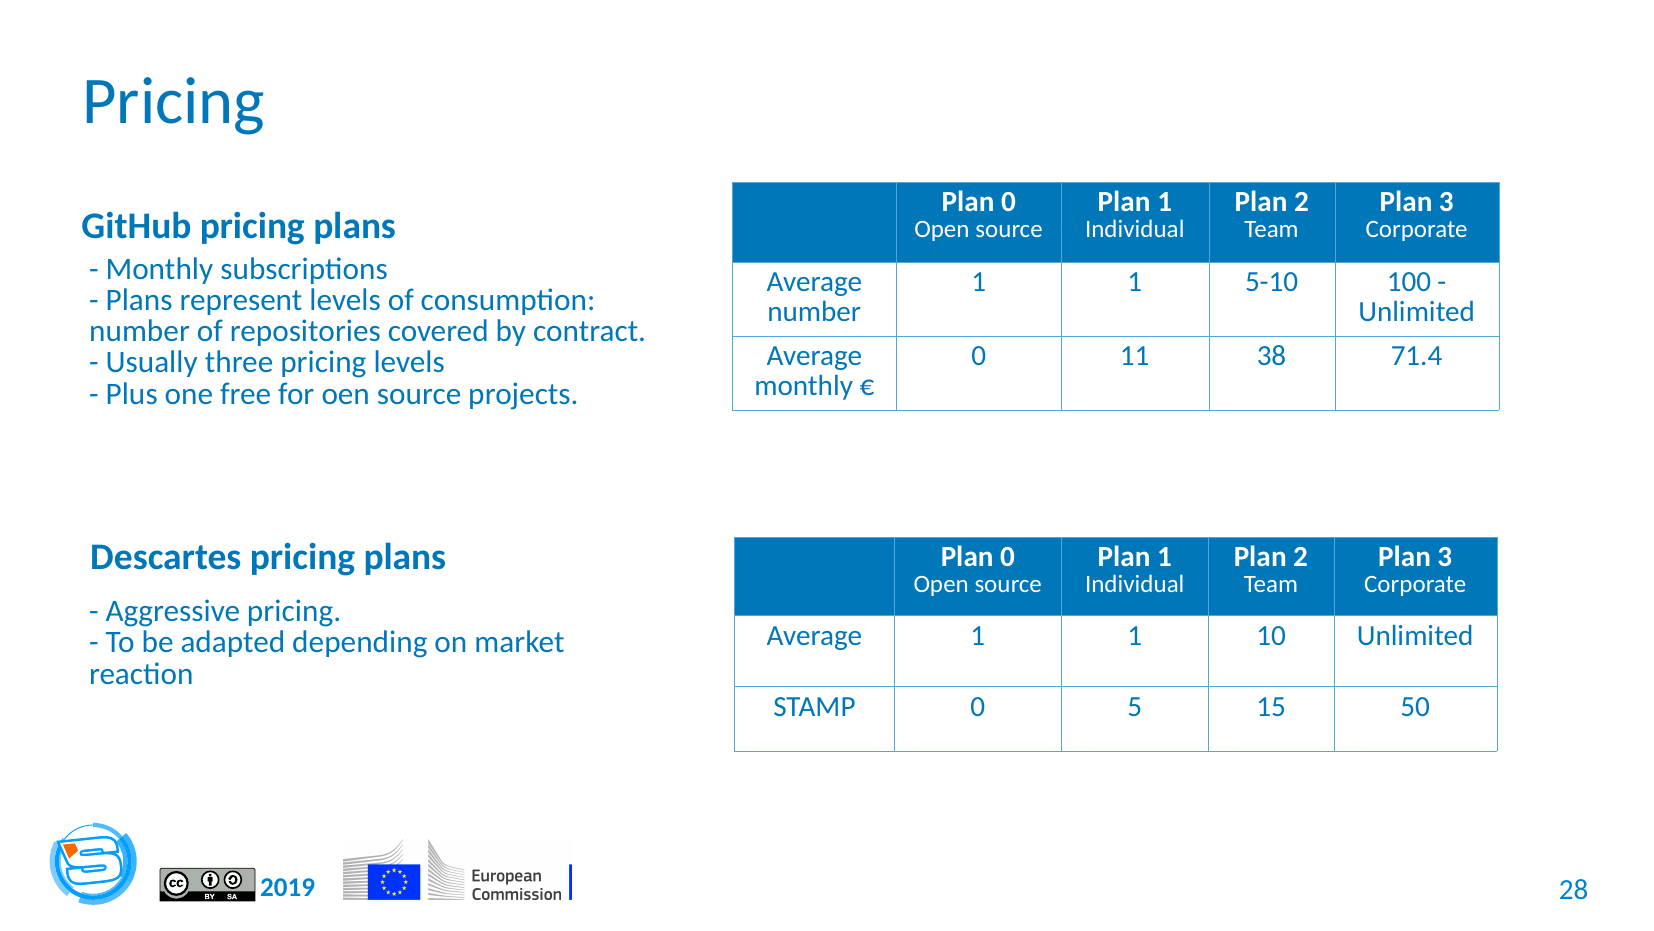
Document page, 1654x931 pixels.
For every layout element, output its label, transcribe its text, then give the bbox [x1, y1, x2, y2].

table_cell 1 [1062, 616, 1208, 686]
table_cell Average number [733, 263, 896, 336]
table_cell 1 [897, 263, 1061, 336]
table_header Plan 3 Corporate [1336, 183, 1499, 262]
table_header [735, 538, 894, 615]
table_header [733, 183, 896, 262]
table_cell Average [735, 616, 894, 686]
table_header Plan 2 Team [1209, 538, 1334, 615]
text_box - Monthly subscriptions - Plans represent levels of consumption: number of repositories covered by contract. - Usually three pricing levels - Plus one free for oen source projects. [80, 248, 661, 420]
table_cell Average monthly € [733, 337, 896, 410]
text_box - Aggressive pricing. - To be adapted depending on market reaction [80, 590, 661, 762]
table_cell 38 [1210, 337, 1335, 410]
table_cell Unlimited [1335, 616, 1497, 686]
table_cell 0 [897, 337, 1061, 410]
table_header Plan 1 Individual [1062, 538, 1208, 615]
table_header Plan 1 Individual [1062, 183, 1209, 262]
table_cell 0 [895, 687, 1061, 751]
list GitHub pricing plans [81, 210, 732, 260]
text_box Descartes pricing plans [81, 515, 682, 606]
table_cell 1 [1062, 263, 1209, 336]
table_cell 5 [1062, 687, 1208, 751]
table_cell 10 [1209, 616, 1334, 686]
table_cell 1 [895, 616, 1061, 686]
table_cell 11 [1062, 337, 1209, 410]
table_cell 5-10 [1210, 263, 1335, 336]
table_cell 15 [1209, 687, 1334, 751]
table_header Plan 3 Corporate [1335, 538, 1497, 615]
picture [343, 839, 572, 900]
table_header Plan 0 Open source [895, 538, 1061, 615]
table_cell 100 -Unlimited [1336, 263, 1499, 336]
table_cell 50 [1335, 687, 1497, 751]
table_header Plan 0 Open source [897, 183, 1061, 262]
table_cell 71.4 [1336, 337, 1499, 410]
title Pricing [82, 73, 1563, 145]
table_header Plan 2 Team [1210, 183, 1335, 262]
table_cell STAMP [735, 687, 894, 751]
